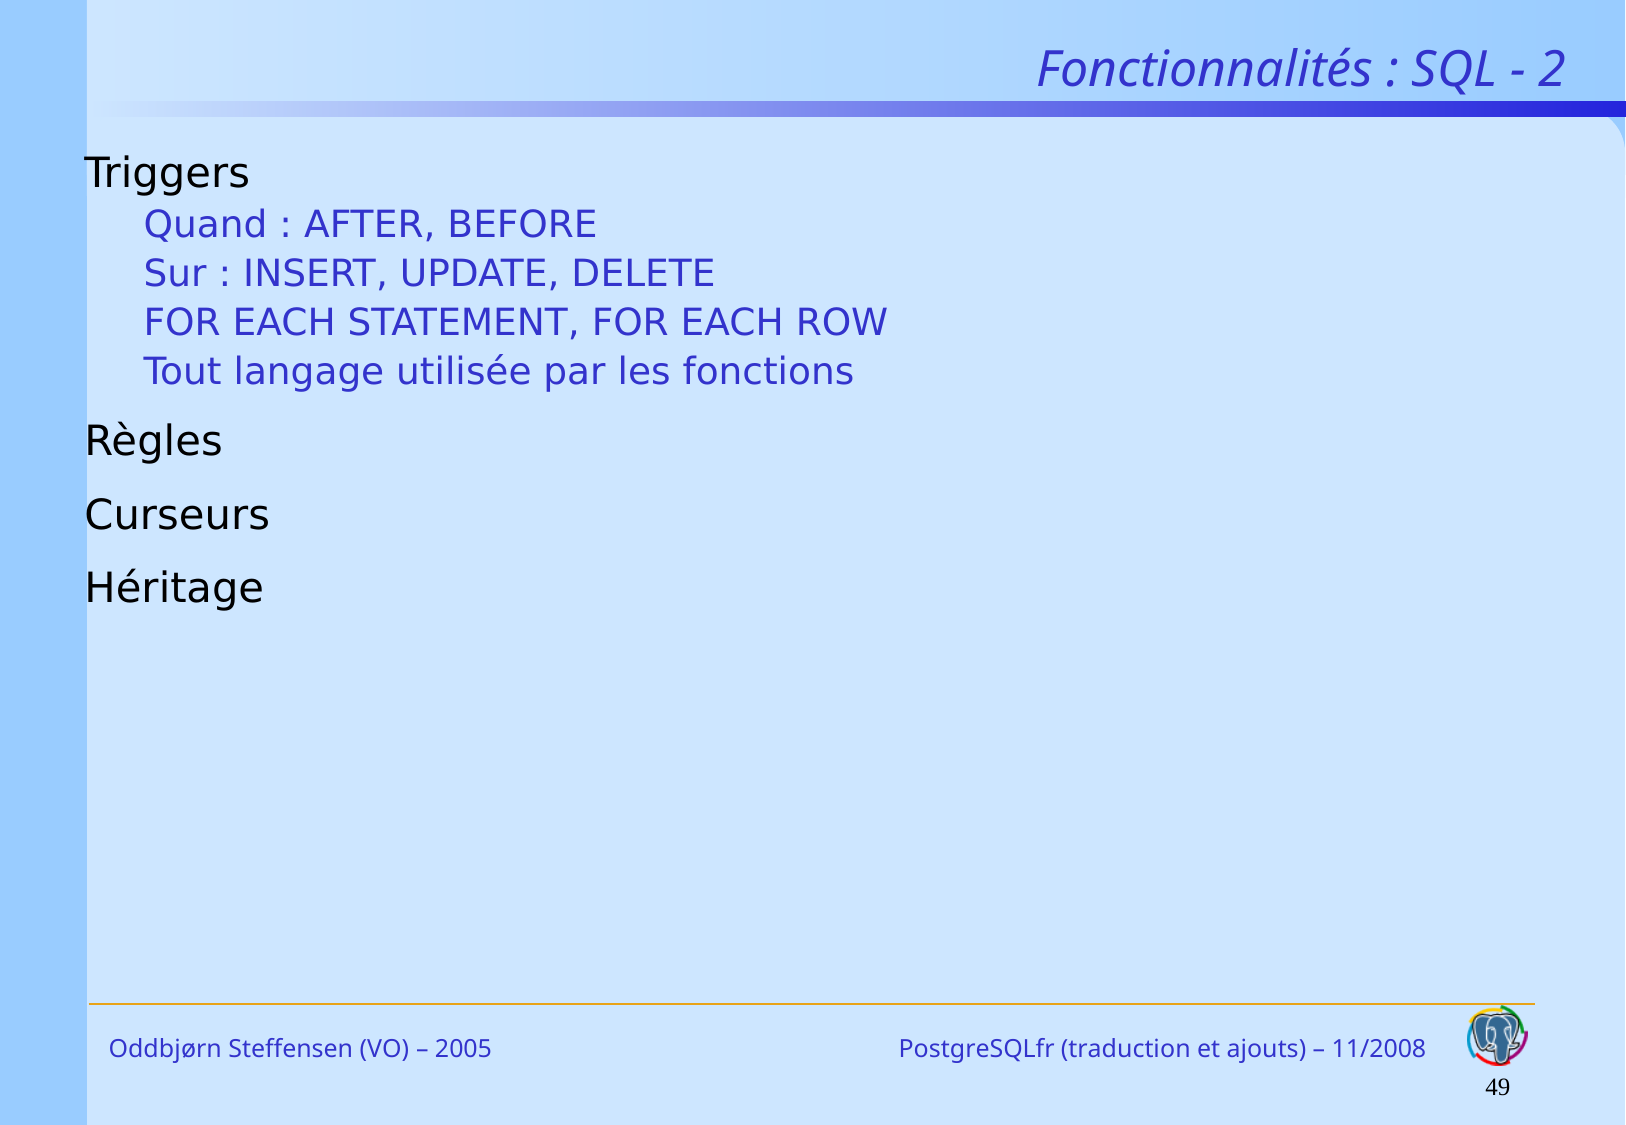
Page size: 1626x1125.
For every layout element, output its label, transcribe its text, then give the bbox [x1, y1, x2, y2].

picture [1467, 1005, 1528, 1066]
list Triggers Quand : AFTER, BEFORE Sur : INSERT, UPDATE, DELETE FOR EACH STATEMENT, FOR EACH ROW Tout langage utilisée par les fonctions Règles Curseurs Héritage [84, 148, 1548, 880]
title Fonctionnalités : SQL - 2 [172, 0, 1567, 134]
